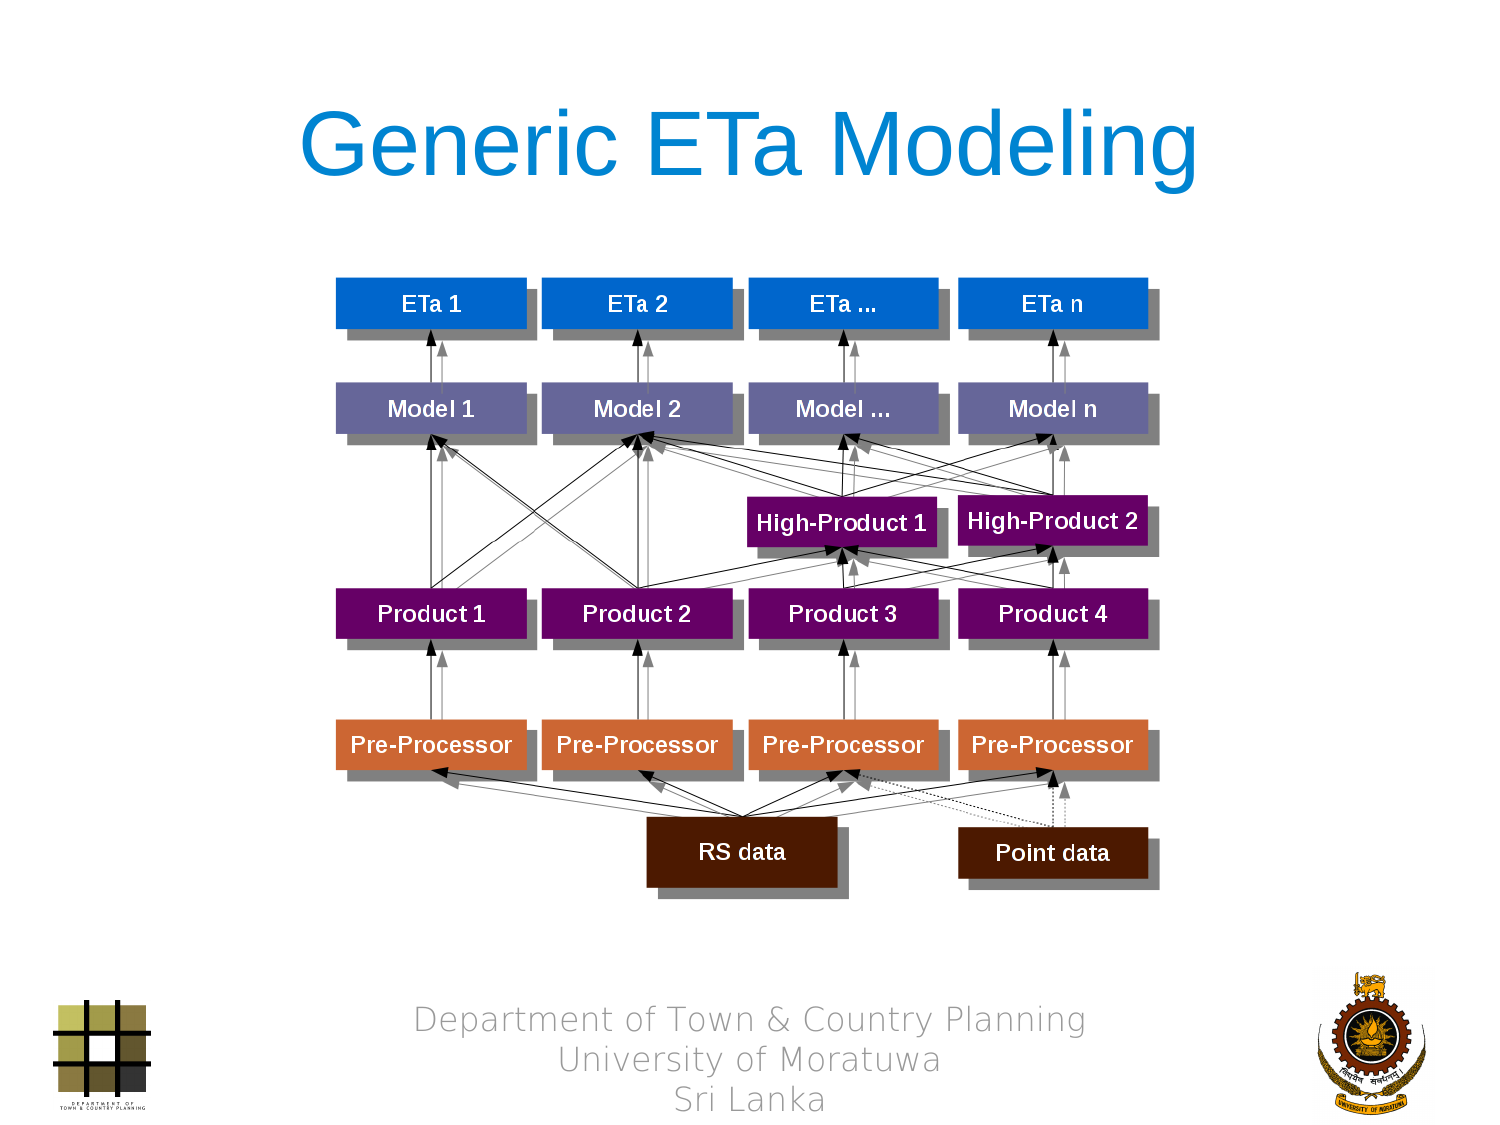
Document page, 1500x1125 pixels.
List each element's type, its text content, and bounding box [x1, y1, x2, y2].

picture [53, 1000, 151, 1110]
picture [1312, 966, 1435, 1125]
picture [320, 262, 1180, 915]
title Generic ETa Modeling [75, 45, 1426, 233]
